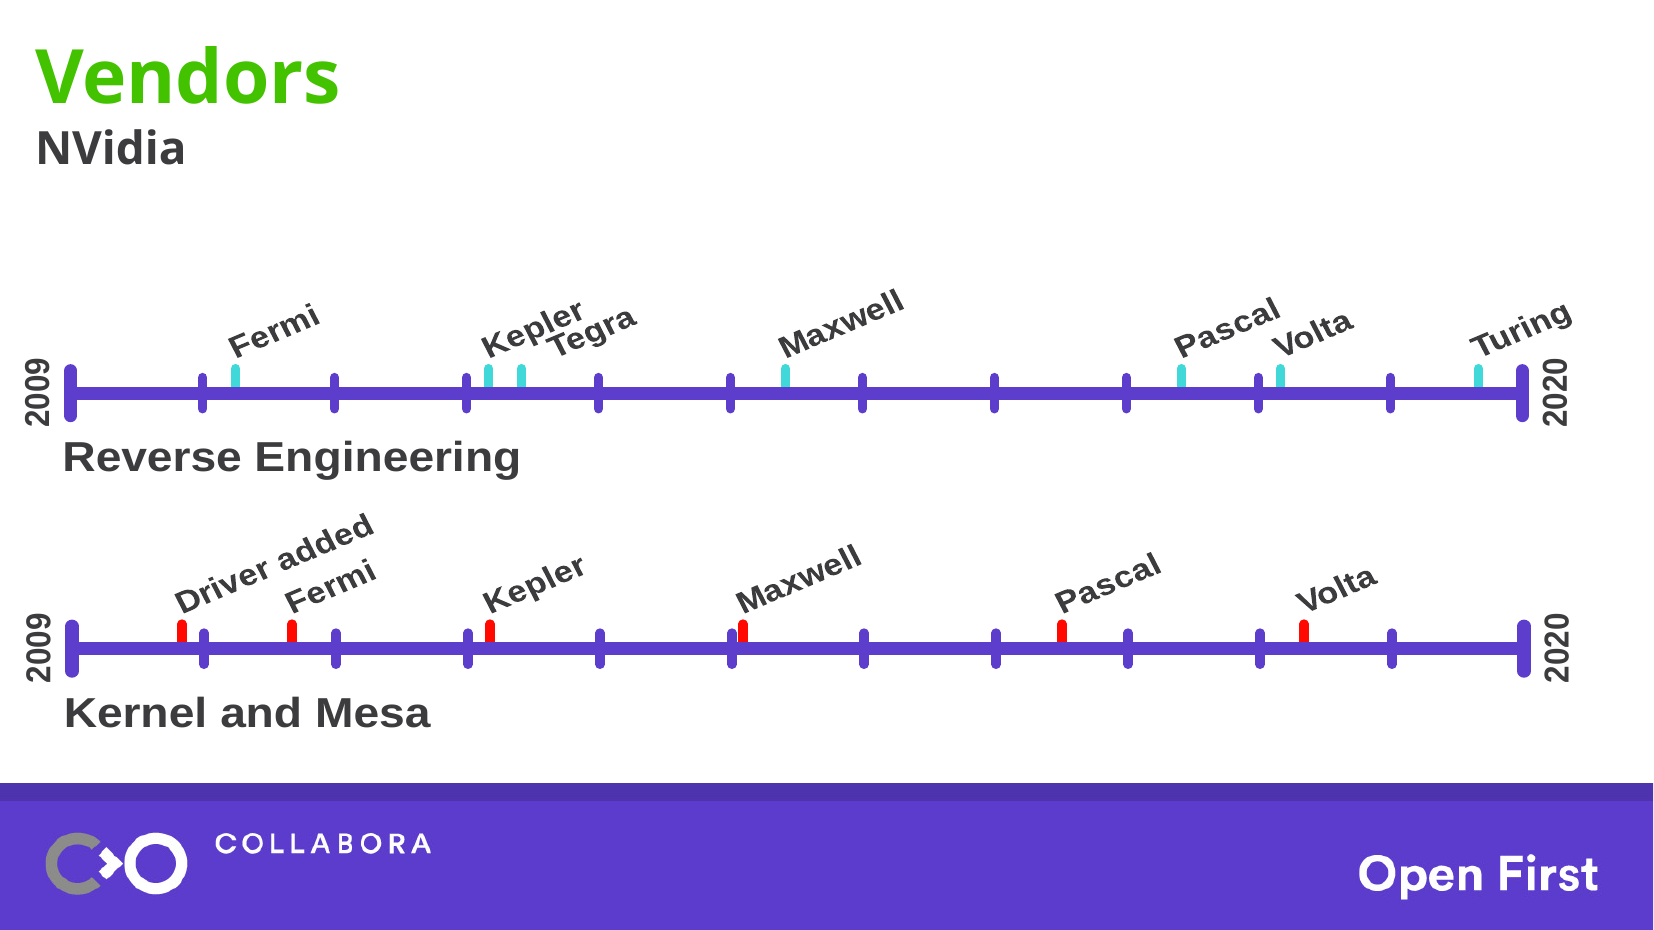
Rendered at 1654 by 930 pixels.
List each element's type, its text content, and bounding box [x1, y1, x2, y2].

title Vendors NVidia [35, 28, 1608, 193]
picture [0, 0, 1654, 930]
